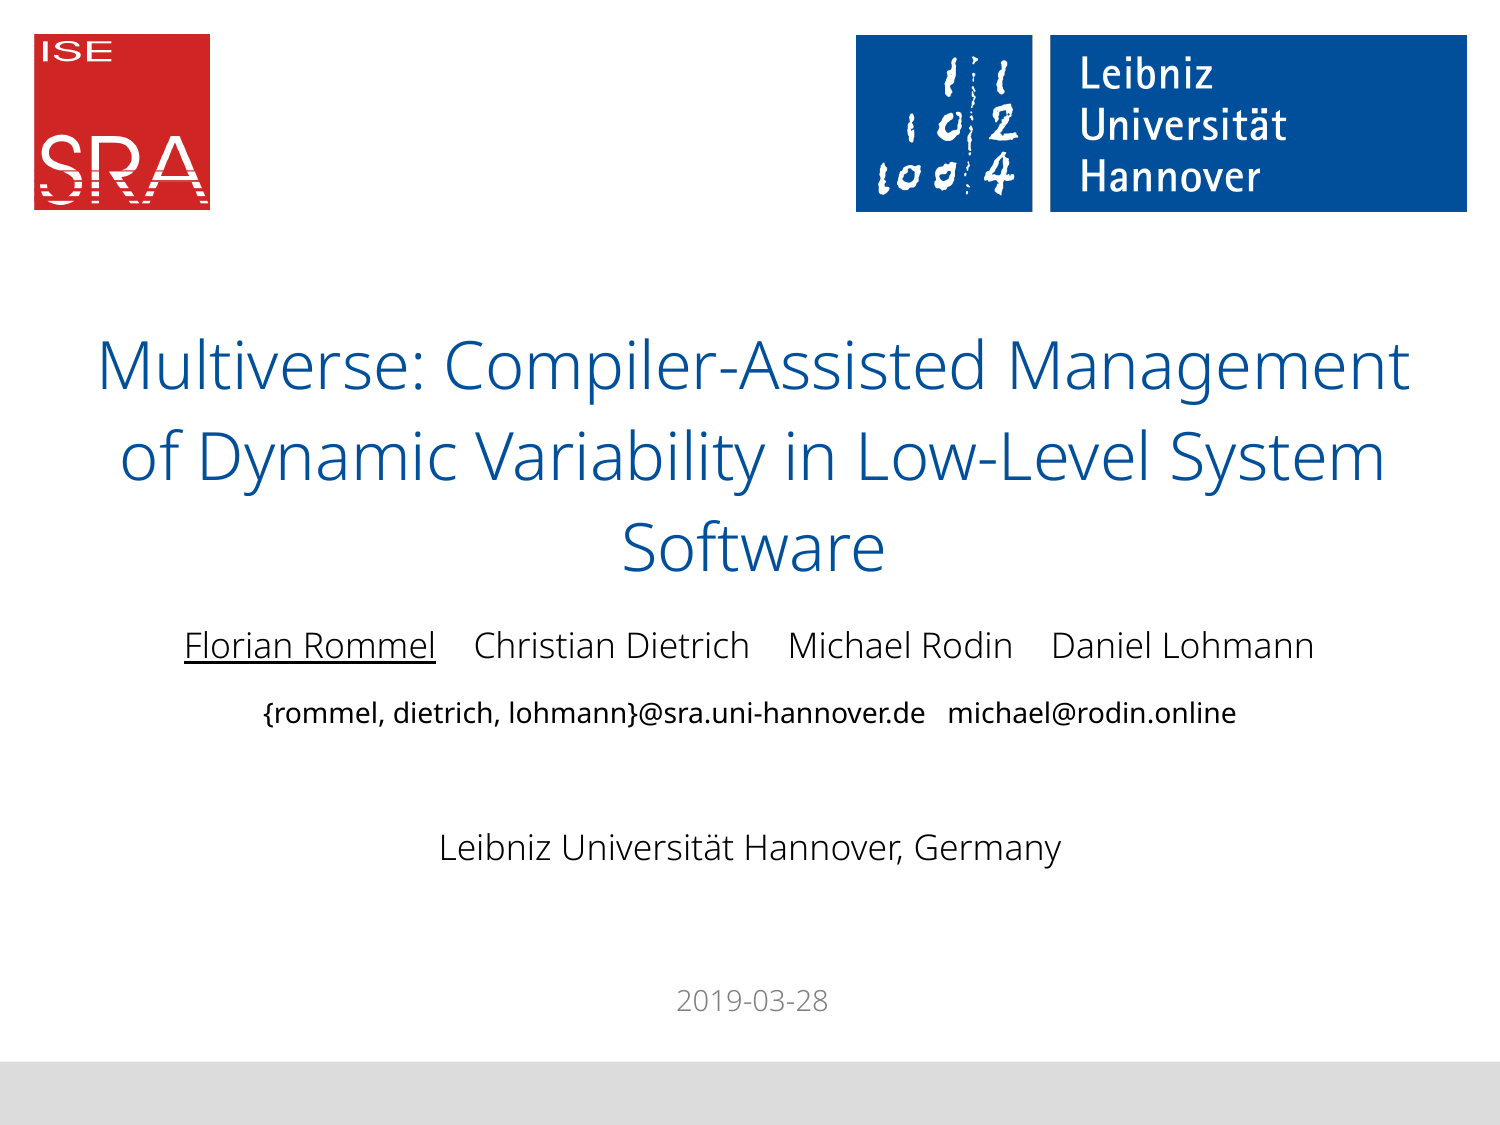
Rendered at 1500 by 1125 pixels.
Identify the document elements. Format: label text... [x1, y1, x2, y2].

list Florian Rommel Christian Dietrich Michael Rodin Daniel Lohmann {rommel, dietrich, lohmann}@sra.uni-hannover.de michael@rodin.online Leibniz Universität Hannover, Germany [75, 620, 1425, 922]
picture [34, 34, 210, 210]
picture [856, 35, 1467, 212]
title Multiverse: Compiler-Assisted Management of Dynamic Variability in Low-Level System Software [79, 318, 1430, 591]
